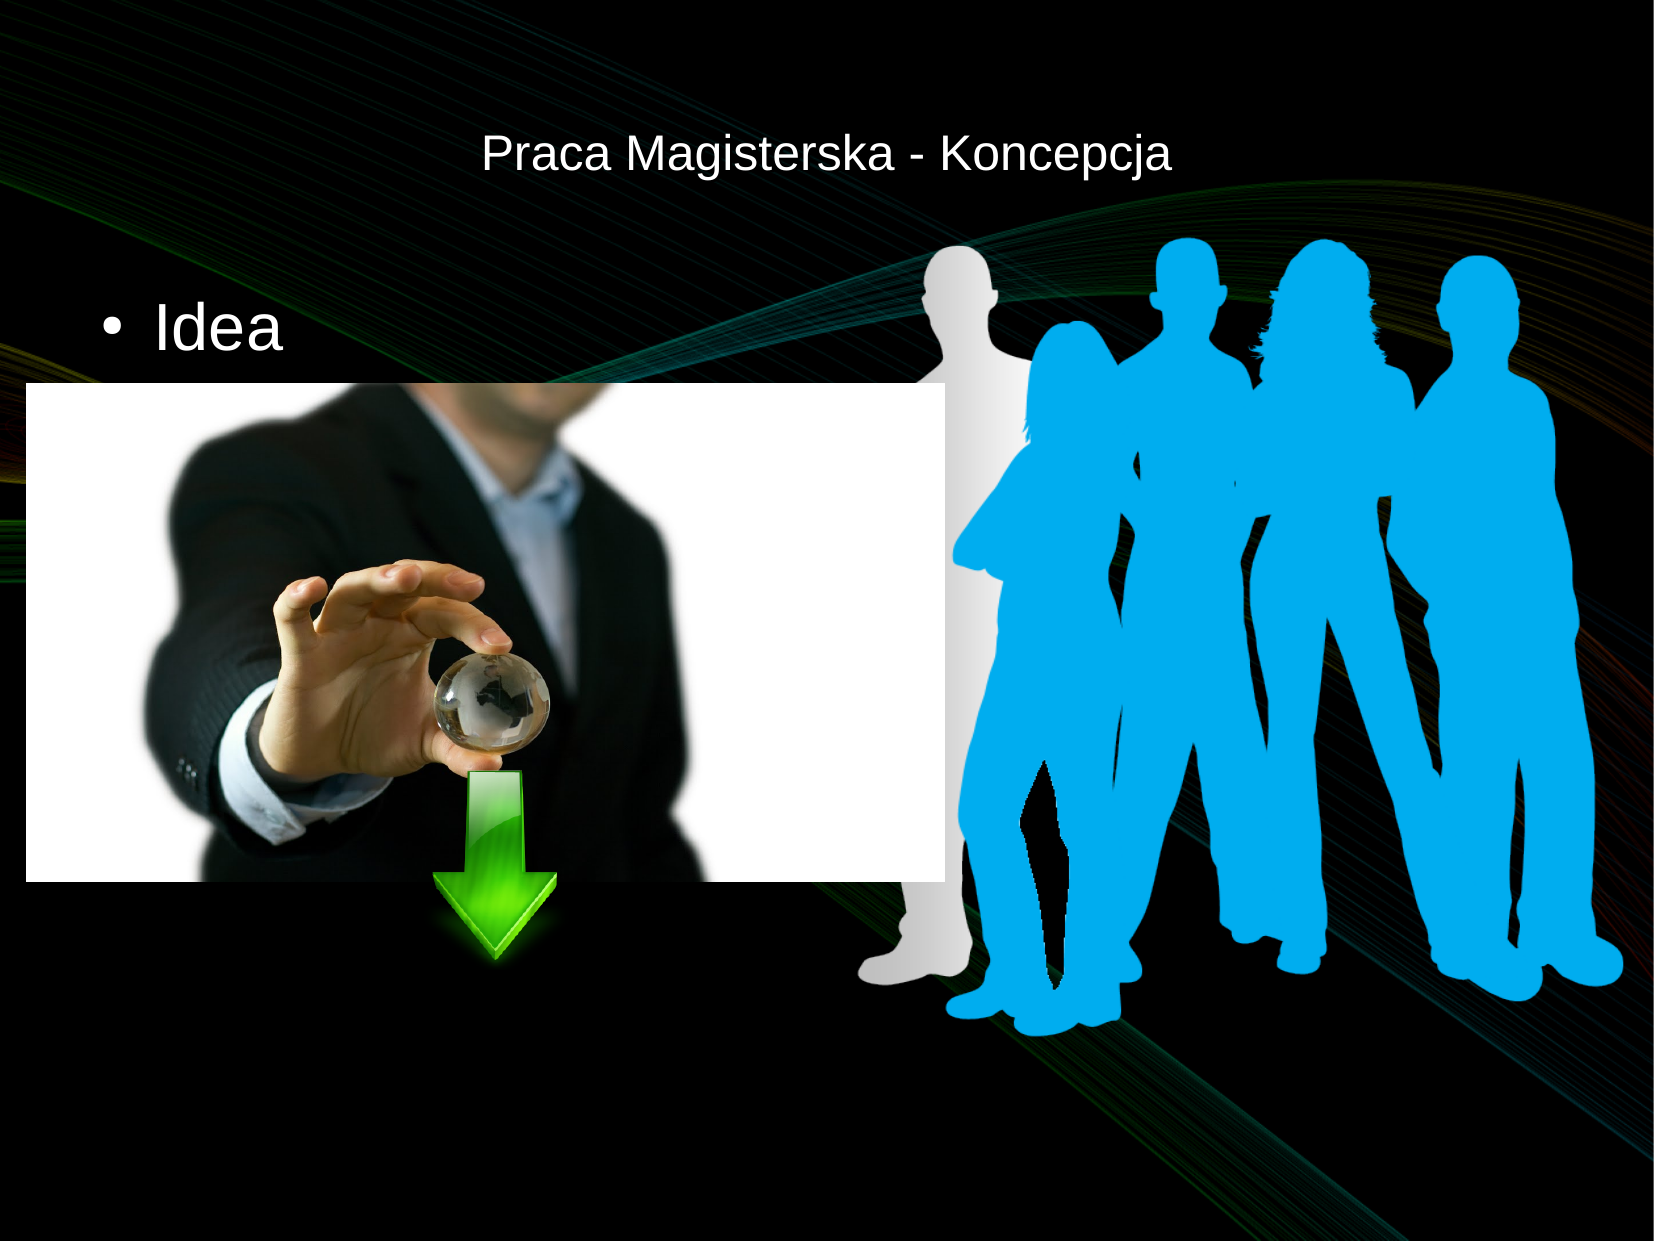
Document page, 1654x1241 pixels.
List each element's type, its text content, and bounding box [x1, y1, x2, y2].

title Praca Magisterska - Koncepcja [82, 49, 1571, 257]
list Idea [82, 290, 856, 383]
list Idea [82, 882, 1571, 1109]
picture [0, 0, 1654, 1241]
